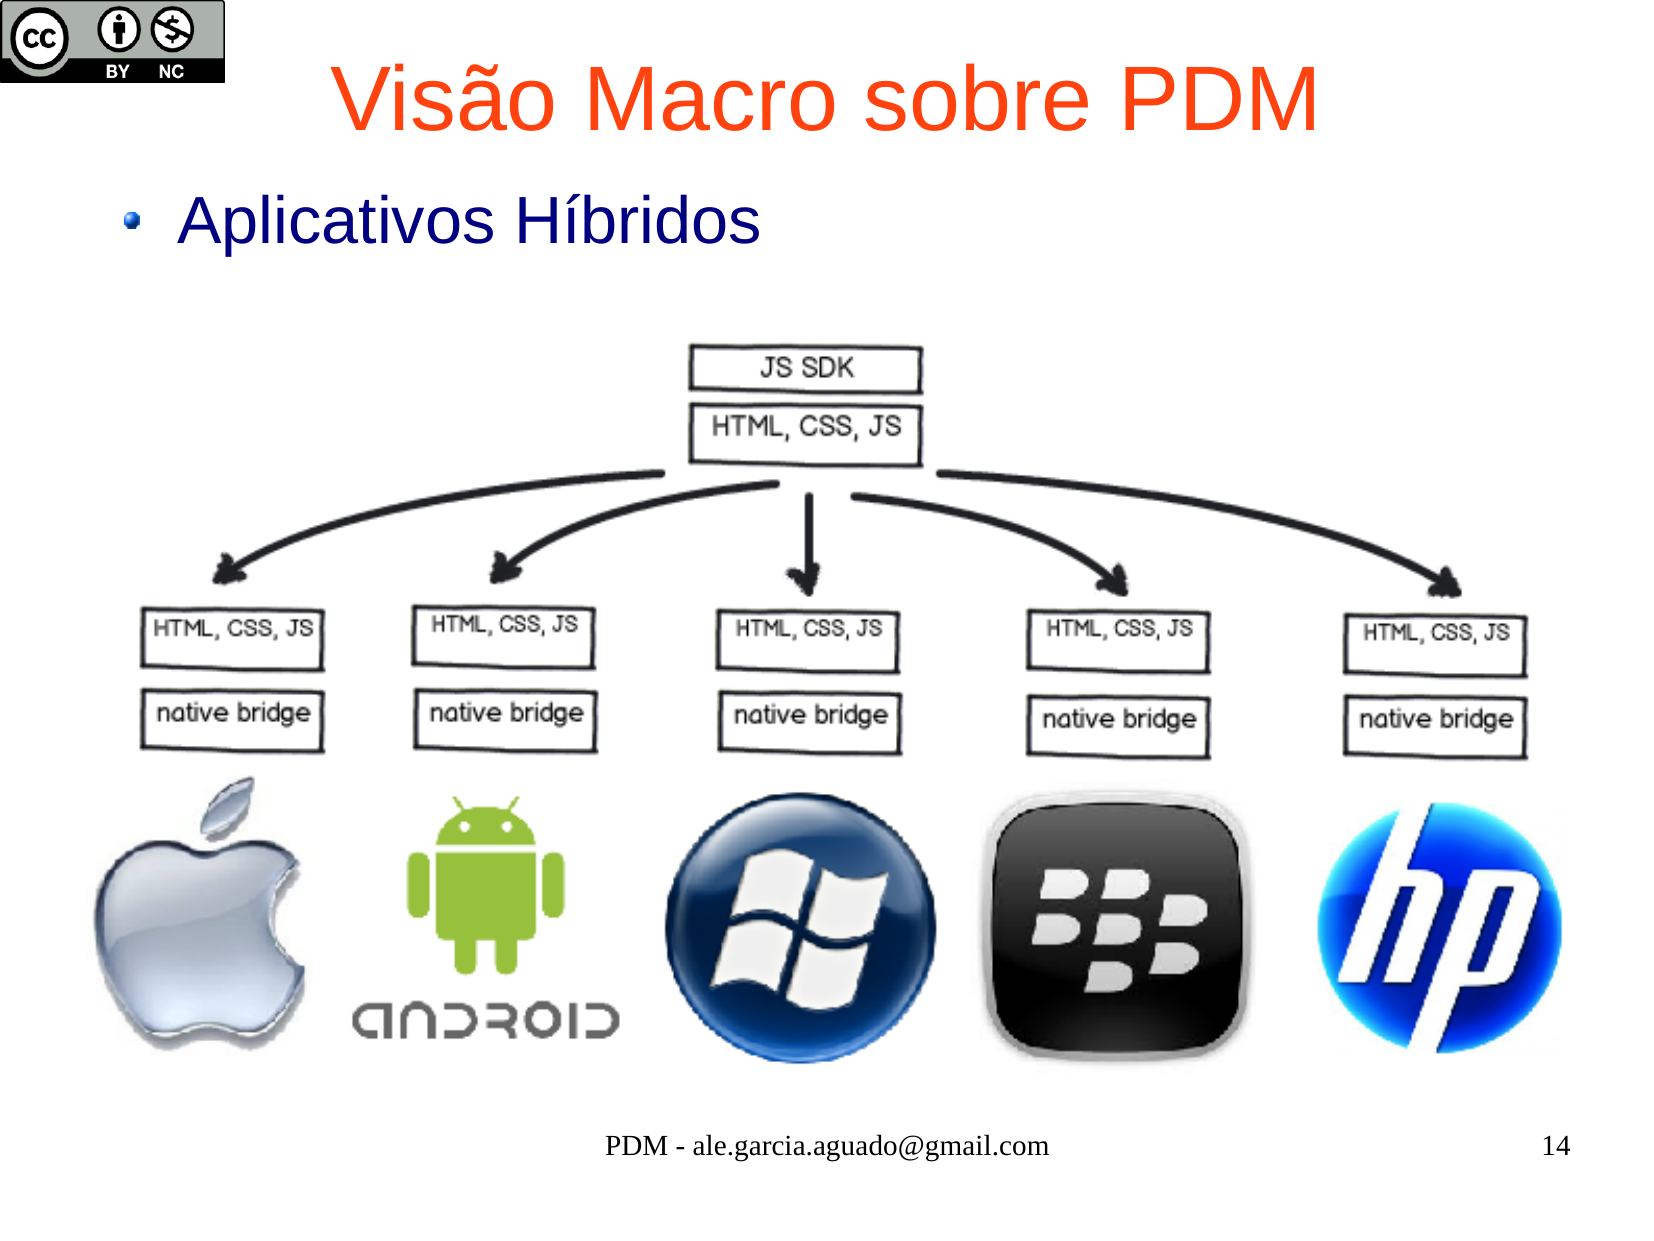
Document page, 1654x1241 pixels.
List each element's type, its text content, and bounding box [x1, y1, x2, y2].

picture [82, 330, 1583, 1085]
picture [0, 0, 225, 83]
title Visão Macro sobre PDM [82, 31, 1571, 166]
list Aplicativos Híbridos [106, 183, 1577, 330]
